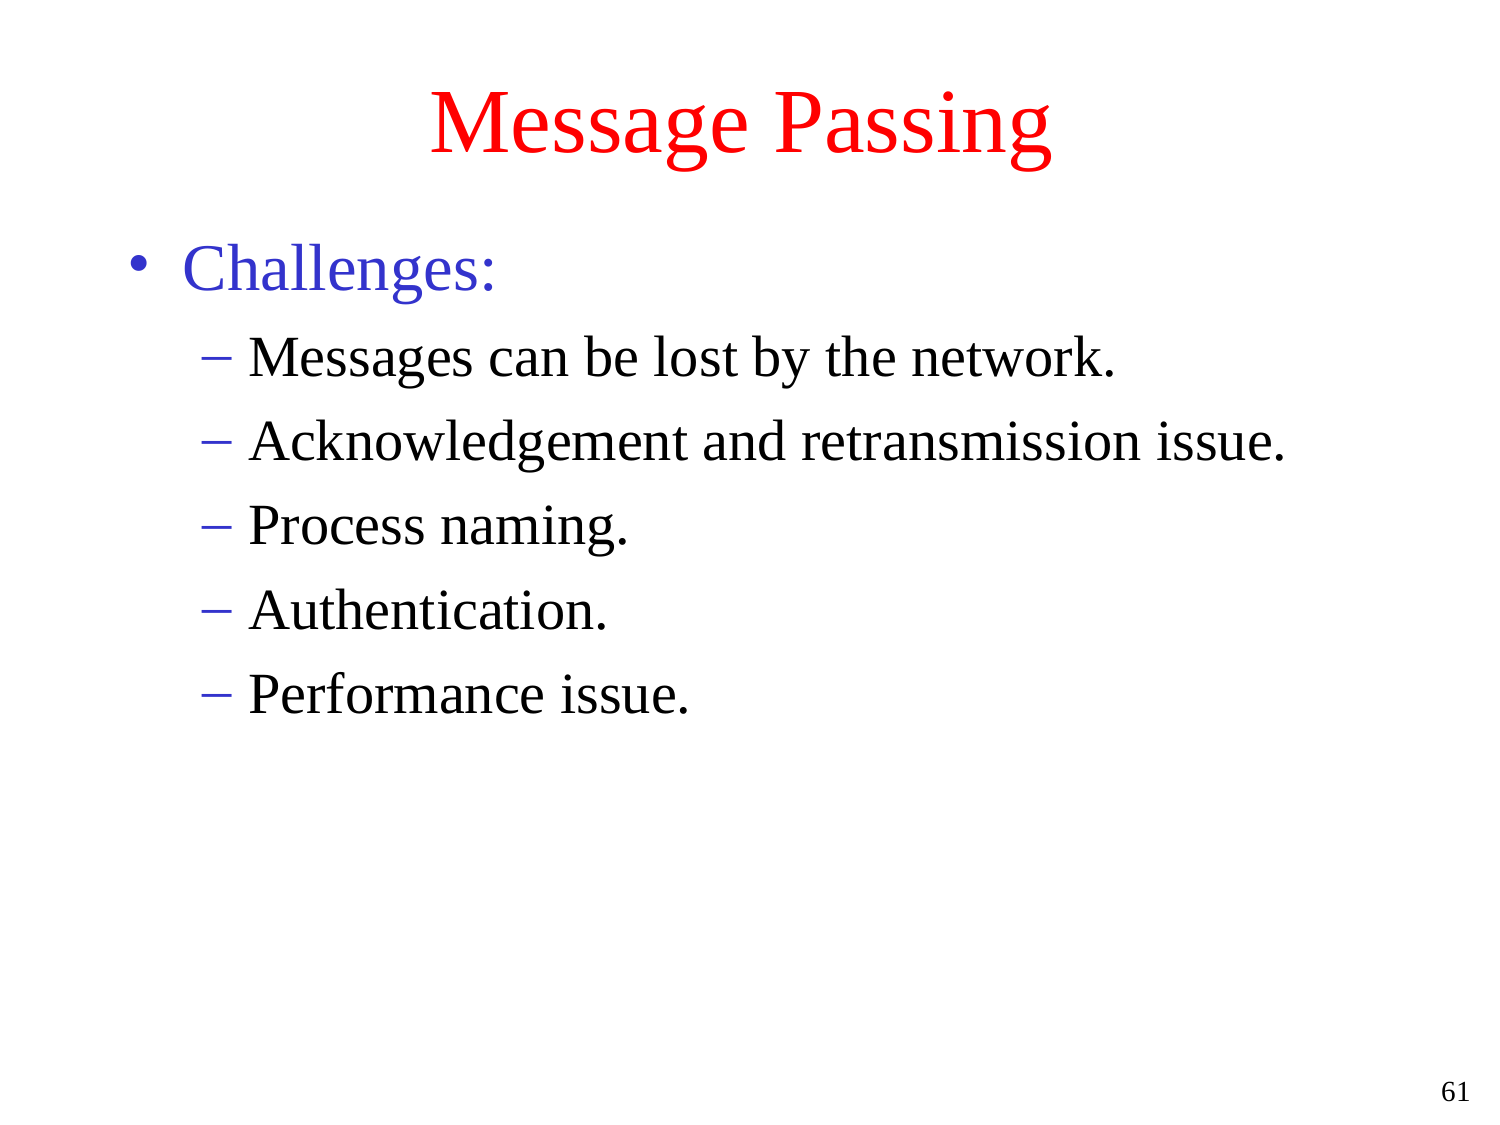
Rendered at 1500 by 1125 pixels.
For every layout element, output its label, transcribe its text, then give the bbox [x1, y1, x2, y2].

text_box Challenges: Messages can be lost by the network. Acknowledgement and retransmission issue. Process naming. Authentication. Performance issue. [112, 215, 1388, 1075]
text_box <number> [1404, 1064, 1486, 1125]
text_box Message Passing [103, 40, 1381, 191]
